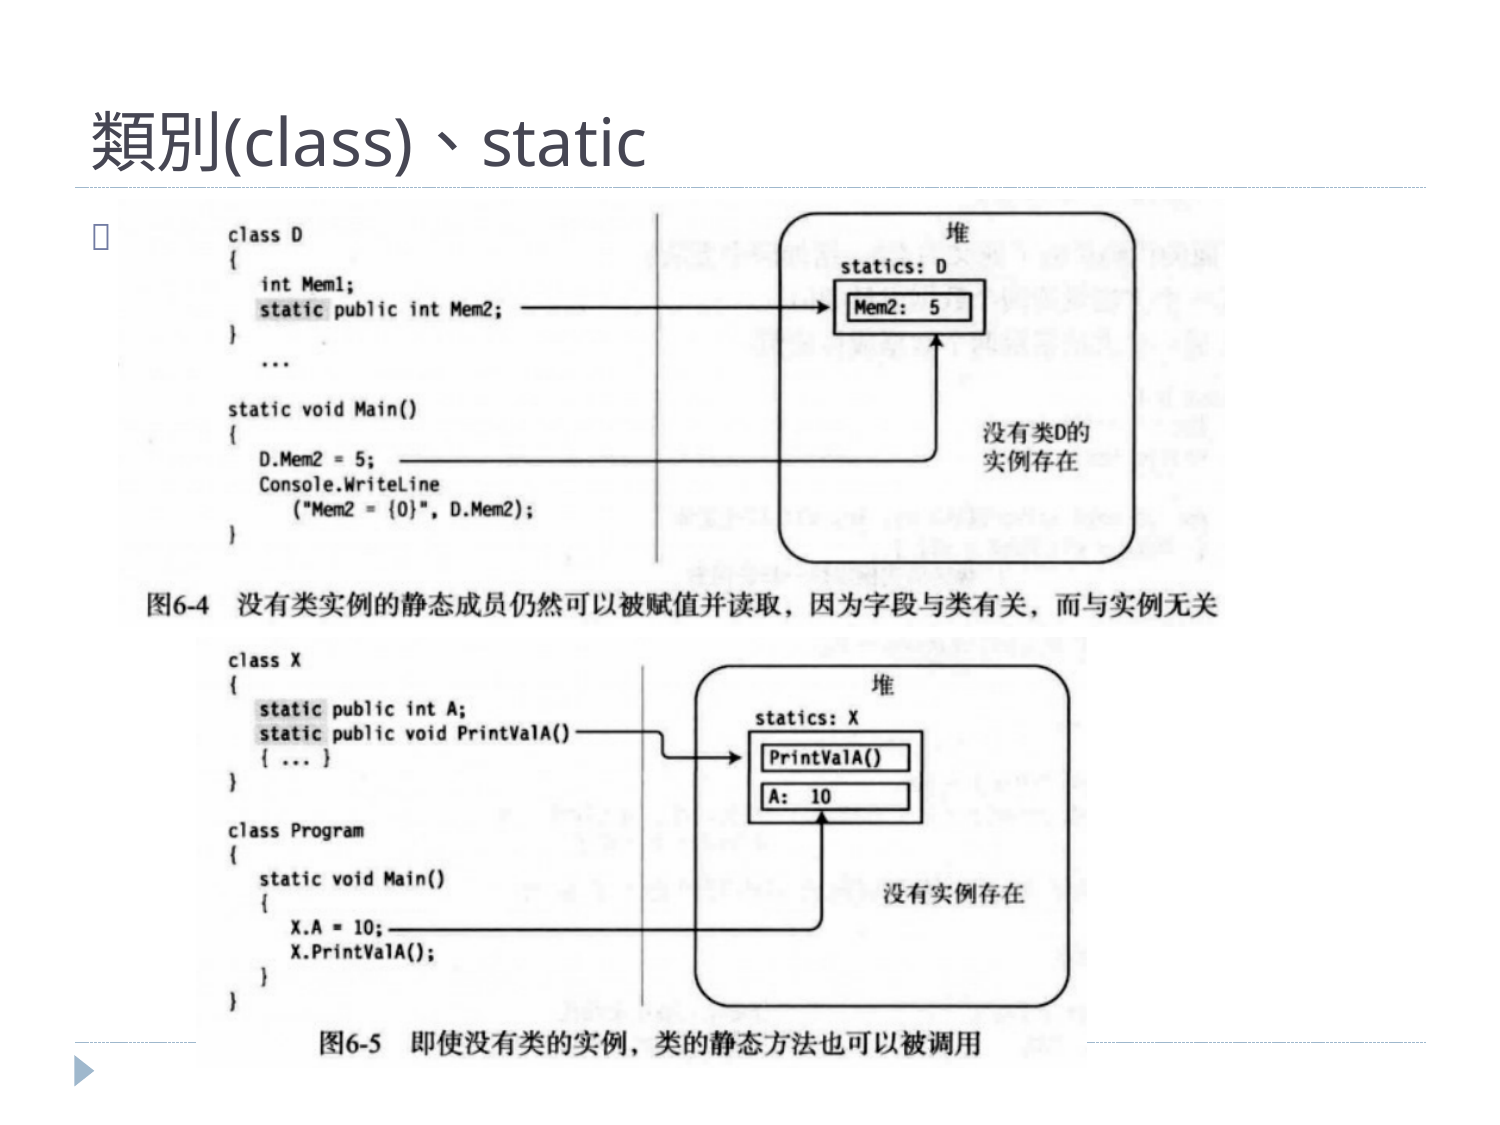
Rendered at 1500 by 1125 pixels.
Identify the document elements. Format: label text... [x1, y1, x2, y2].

picture [118, 199, 1225, 627]
picture [196, 637, 1087, 1068]
list [75, 200, 1425, 1010]
title 類別(class)、static [75, 24, 1425, 188]
